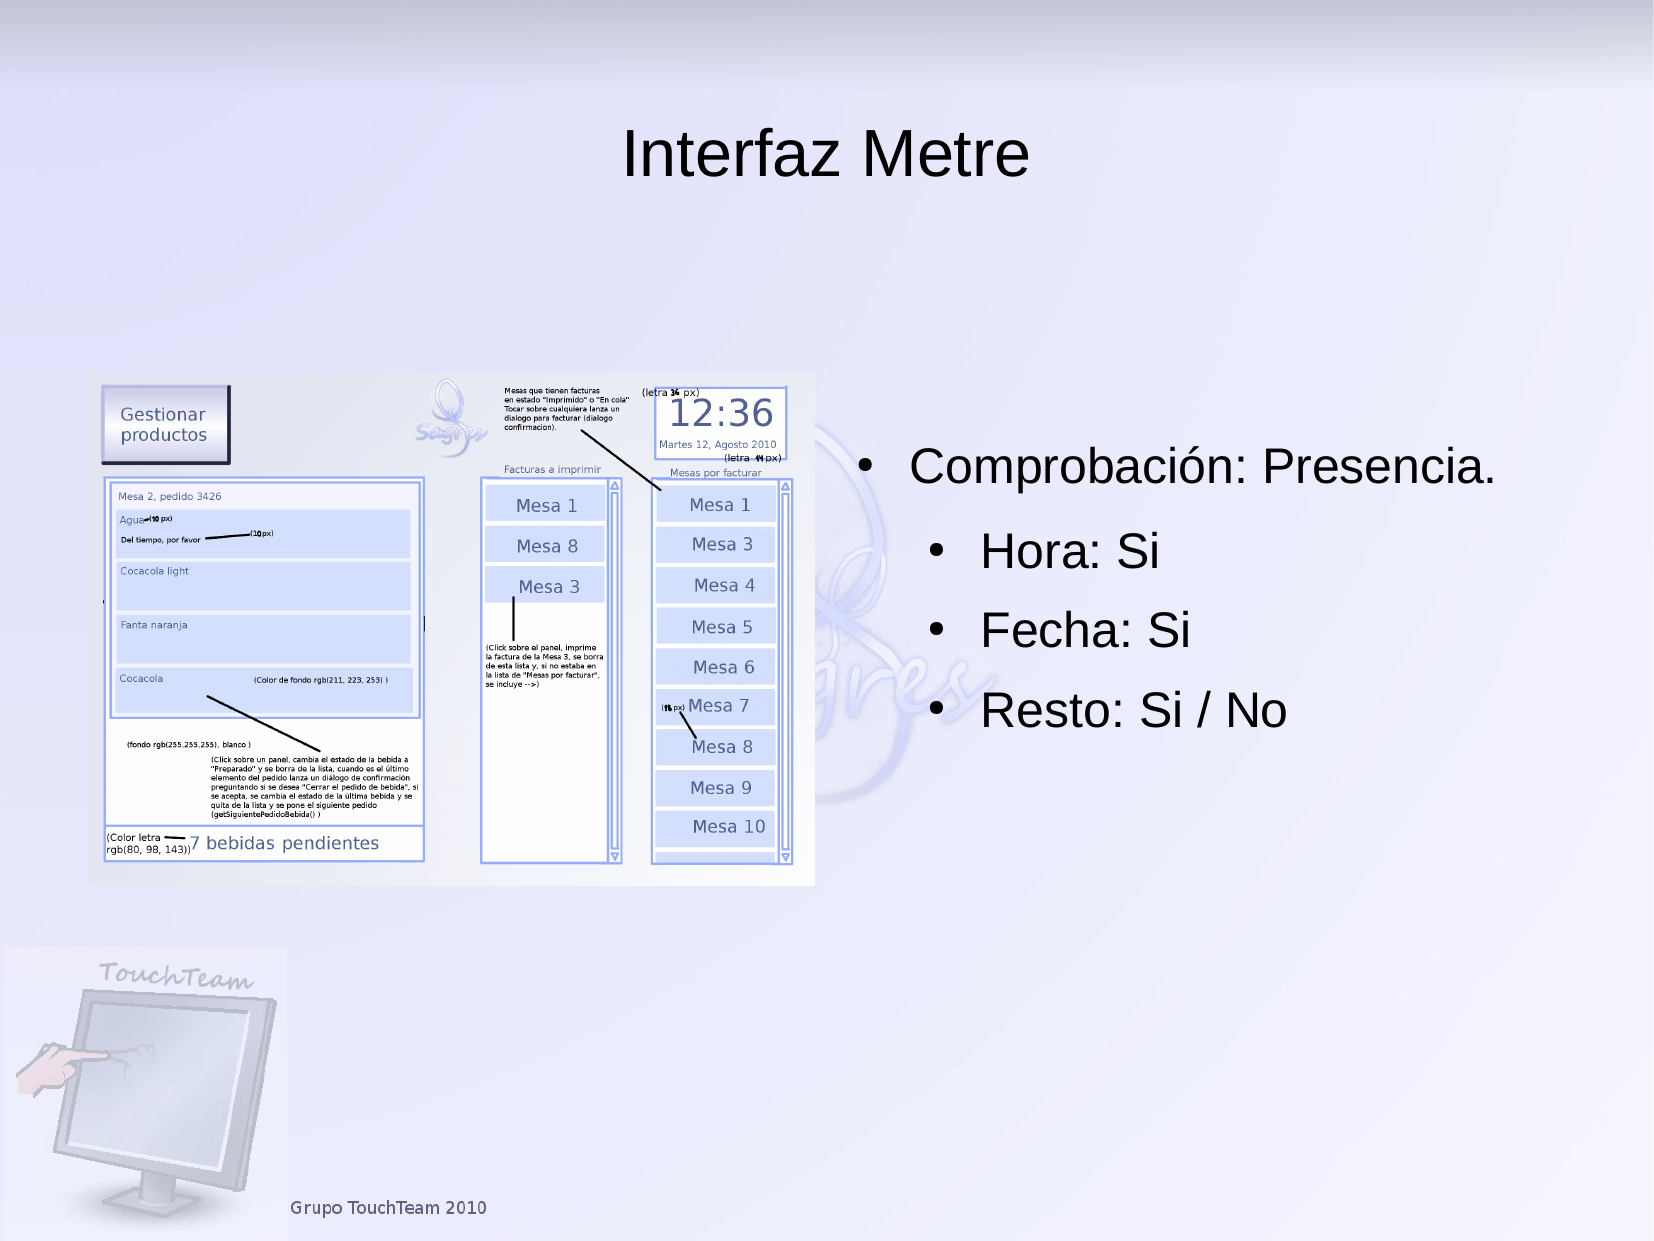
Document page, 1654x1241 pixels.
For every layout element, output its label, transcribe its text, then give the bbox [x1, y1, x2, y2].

picture [0, 0, 1654, 1241]
list Comprobación: Presencia. Hora: Si Fecha: Si Resto: Si / No [838, 437, 1565, 798]
title Interfaz Metre [82, 56, 1571, 250]
